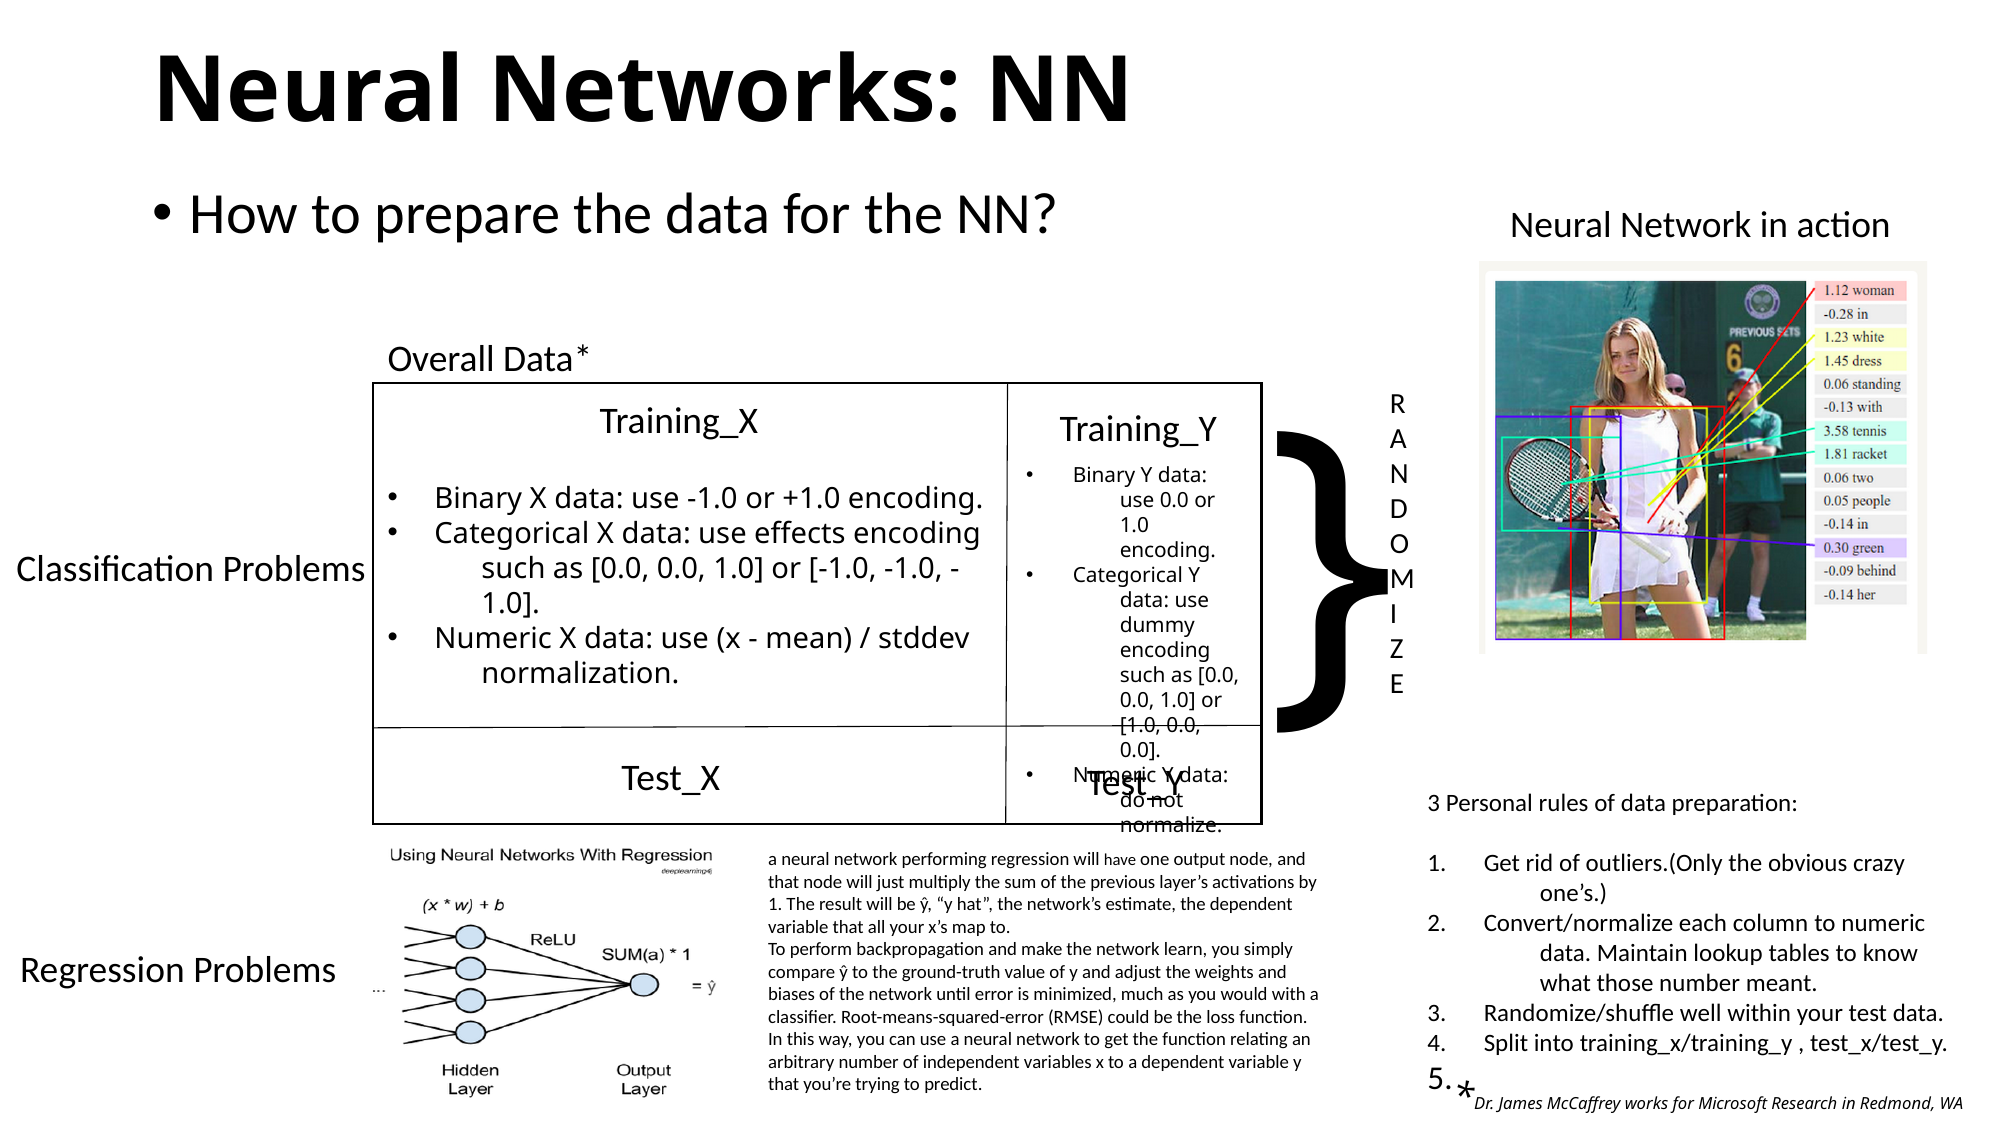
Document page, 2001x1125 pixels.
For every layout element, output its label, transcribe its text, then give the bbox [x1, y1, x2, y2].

text_box a neural network performing regression will have one output node, and that node will just multiply the sum of the previous layer’s activations by 1. The result will be ŷ, “y hat”, the network’s estimate, the dependent variable that all your x’s map to. To perform backpropagation and make the network learn, you simply compare ŷ to the ground-truth value of y and adjust the weights and biases of the network until error is minimized, much as you would with a classifier. Root-means-squared-error (RMSE) could be the loss function. In this way, you can use a neural network to get the function relating an arbitrary number of independent variables x to a dependent variable y that you’re trying to predict. [753, 839, 1344, 1110]
text_box Overall Data* [372, 326, 622, 387]
text_box R A N D O M I Z E [1374, 377, 1436, 711]
text_box Training_X [584, 388, 851, 450]
text_box [1007, 383, 1251, 725]
text_box [1007, 727, 1011, 824]
text_box Binary Y data: use 0.0 or 1.0 encoding. Categorical Y data: use dummy encoding such as [0.0, 0.0, 1.0] or [1.0, 0.0, 0.0]. Numeric Y data: do not normalize. [1011, 454, 1261, 839]
text_box Training_Y [1044, 396, 1251, 454]
text_box 3 Personal rules of data preparation: Get rid of outliers.(Only the obvious crazy one’s.) Convert/normalize each column to numeric data. Maintain lookup tables to know what those number meant. Randomize/shuffle well within your test data. Split into training_x/training_y , test_x/test_y. [1412, 778, 1977, 1108]
picture [1479, 261, 1928, 654]
text_box [373, 383, 1007, 727]
text_box Regression Problems [4, 937, 427, 999]
text_box [373, 727, 1005, 824]
text_box } [1251, 325, 1436, 760]
text_box Neural Network in action [1495, 193, 1906, 253]
picture [359, 839, 728, 1105]
text_box *Dr. James McCaffrey works for Microsoft Research in Redmond, WA [1438, 1064, 2000, 1124]
title Neural Networks: NN [137, 33, 1863, 150]
text_box Binary X data: use -1.0 or +1.0 encoding. Categorical X data: use effects encoding such as [0.0, 0.0, 1.0] or [-1.0, -1.0, -1.0]. Numeric X data: use (x - mean) / stddev normalization. [372, 471, 1003, 664]
text_box Test_X [606, 745, 739, 807]
list How to prepare the data for the NN? [137, 176, 1748, 270]
text_box Classification Problems [1, 536, 372, 597]
